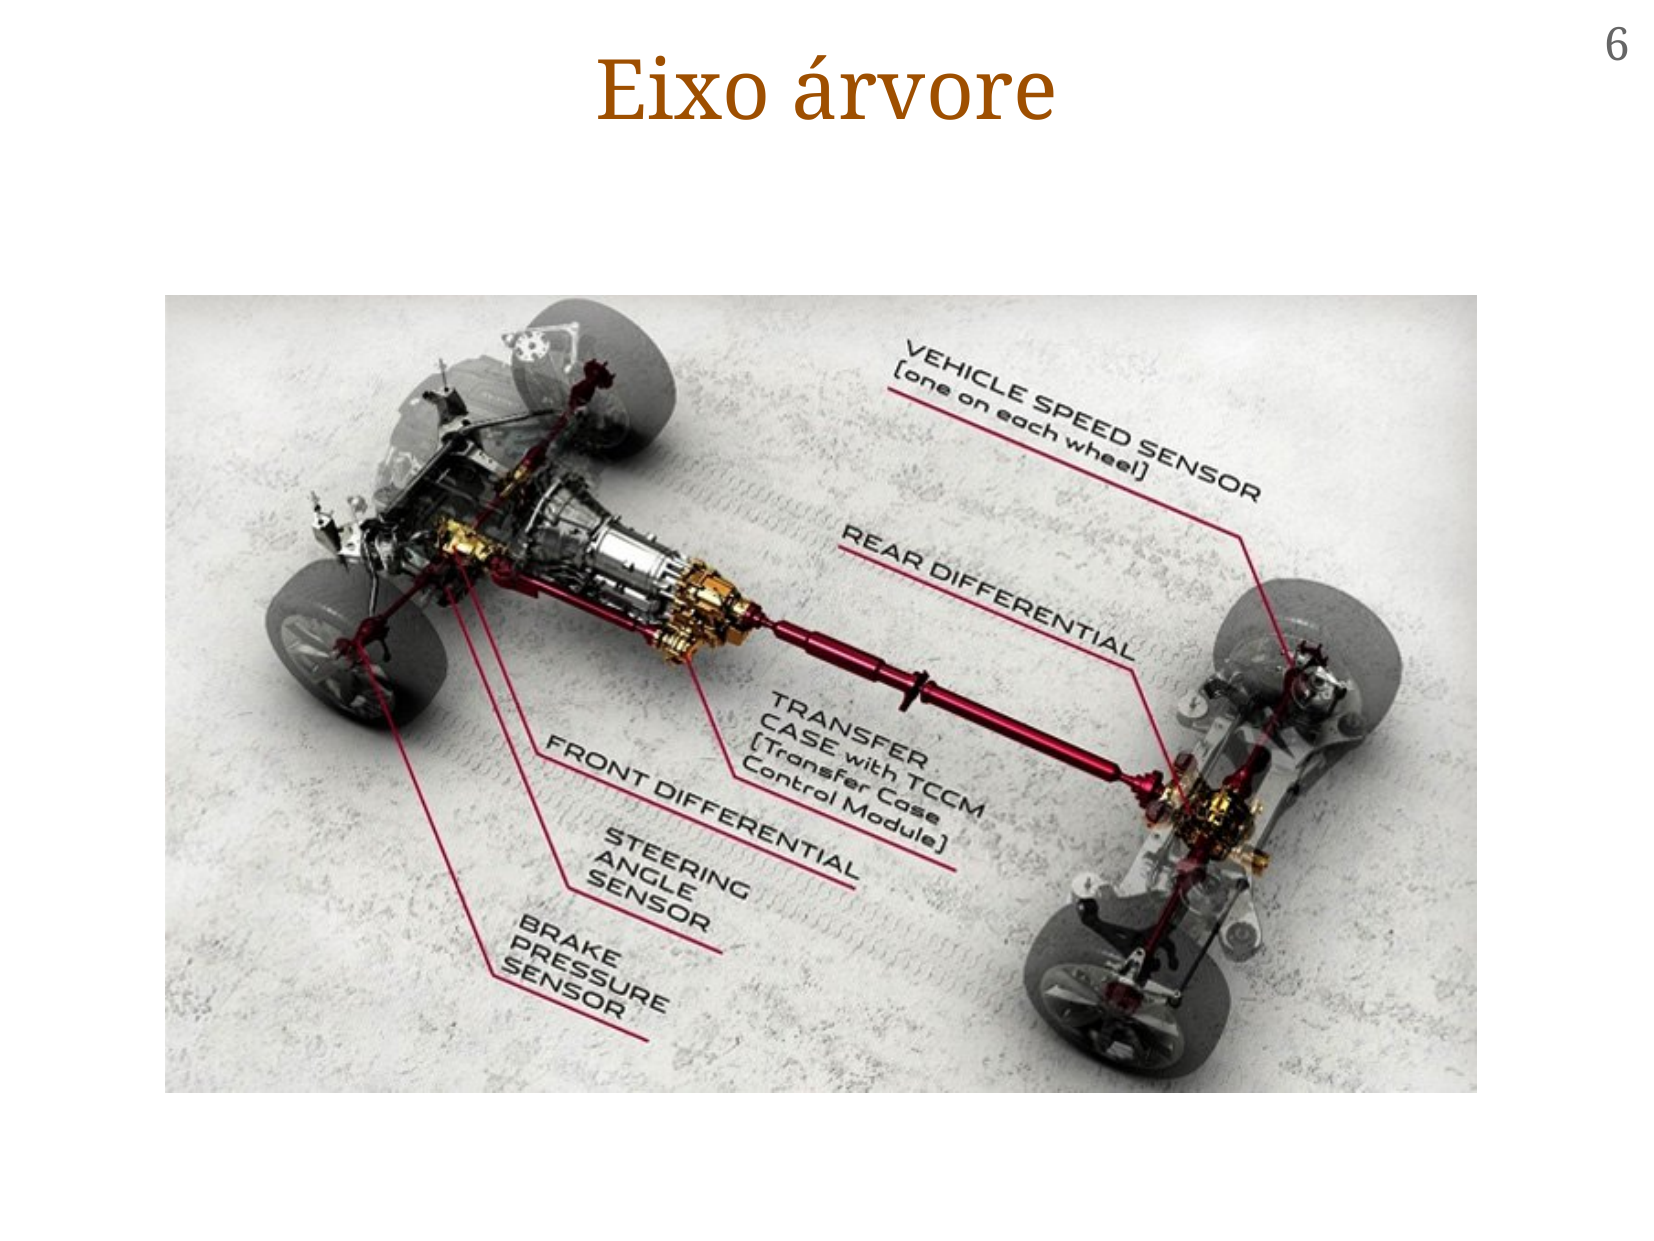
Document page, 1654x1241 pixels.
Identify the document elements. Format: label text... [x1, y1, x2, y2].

title Eixo árvore [59, 29, 1595, 148]
picture [165, 295, 1477, 1093]
